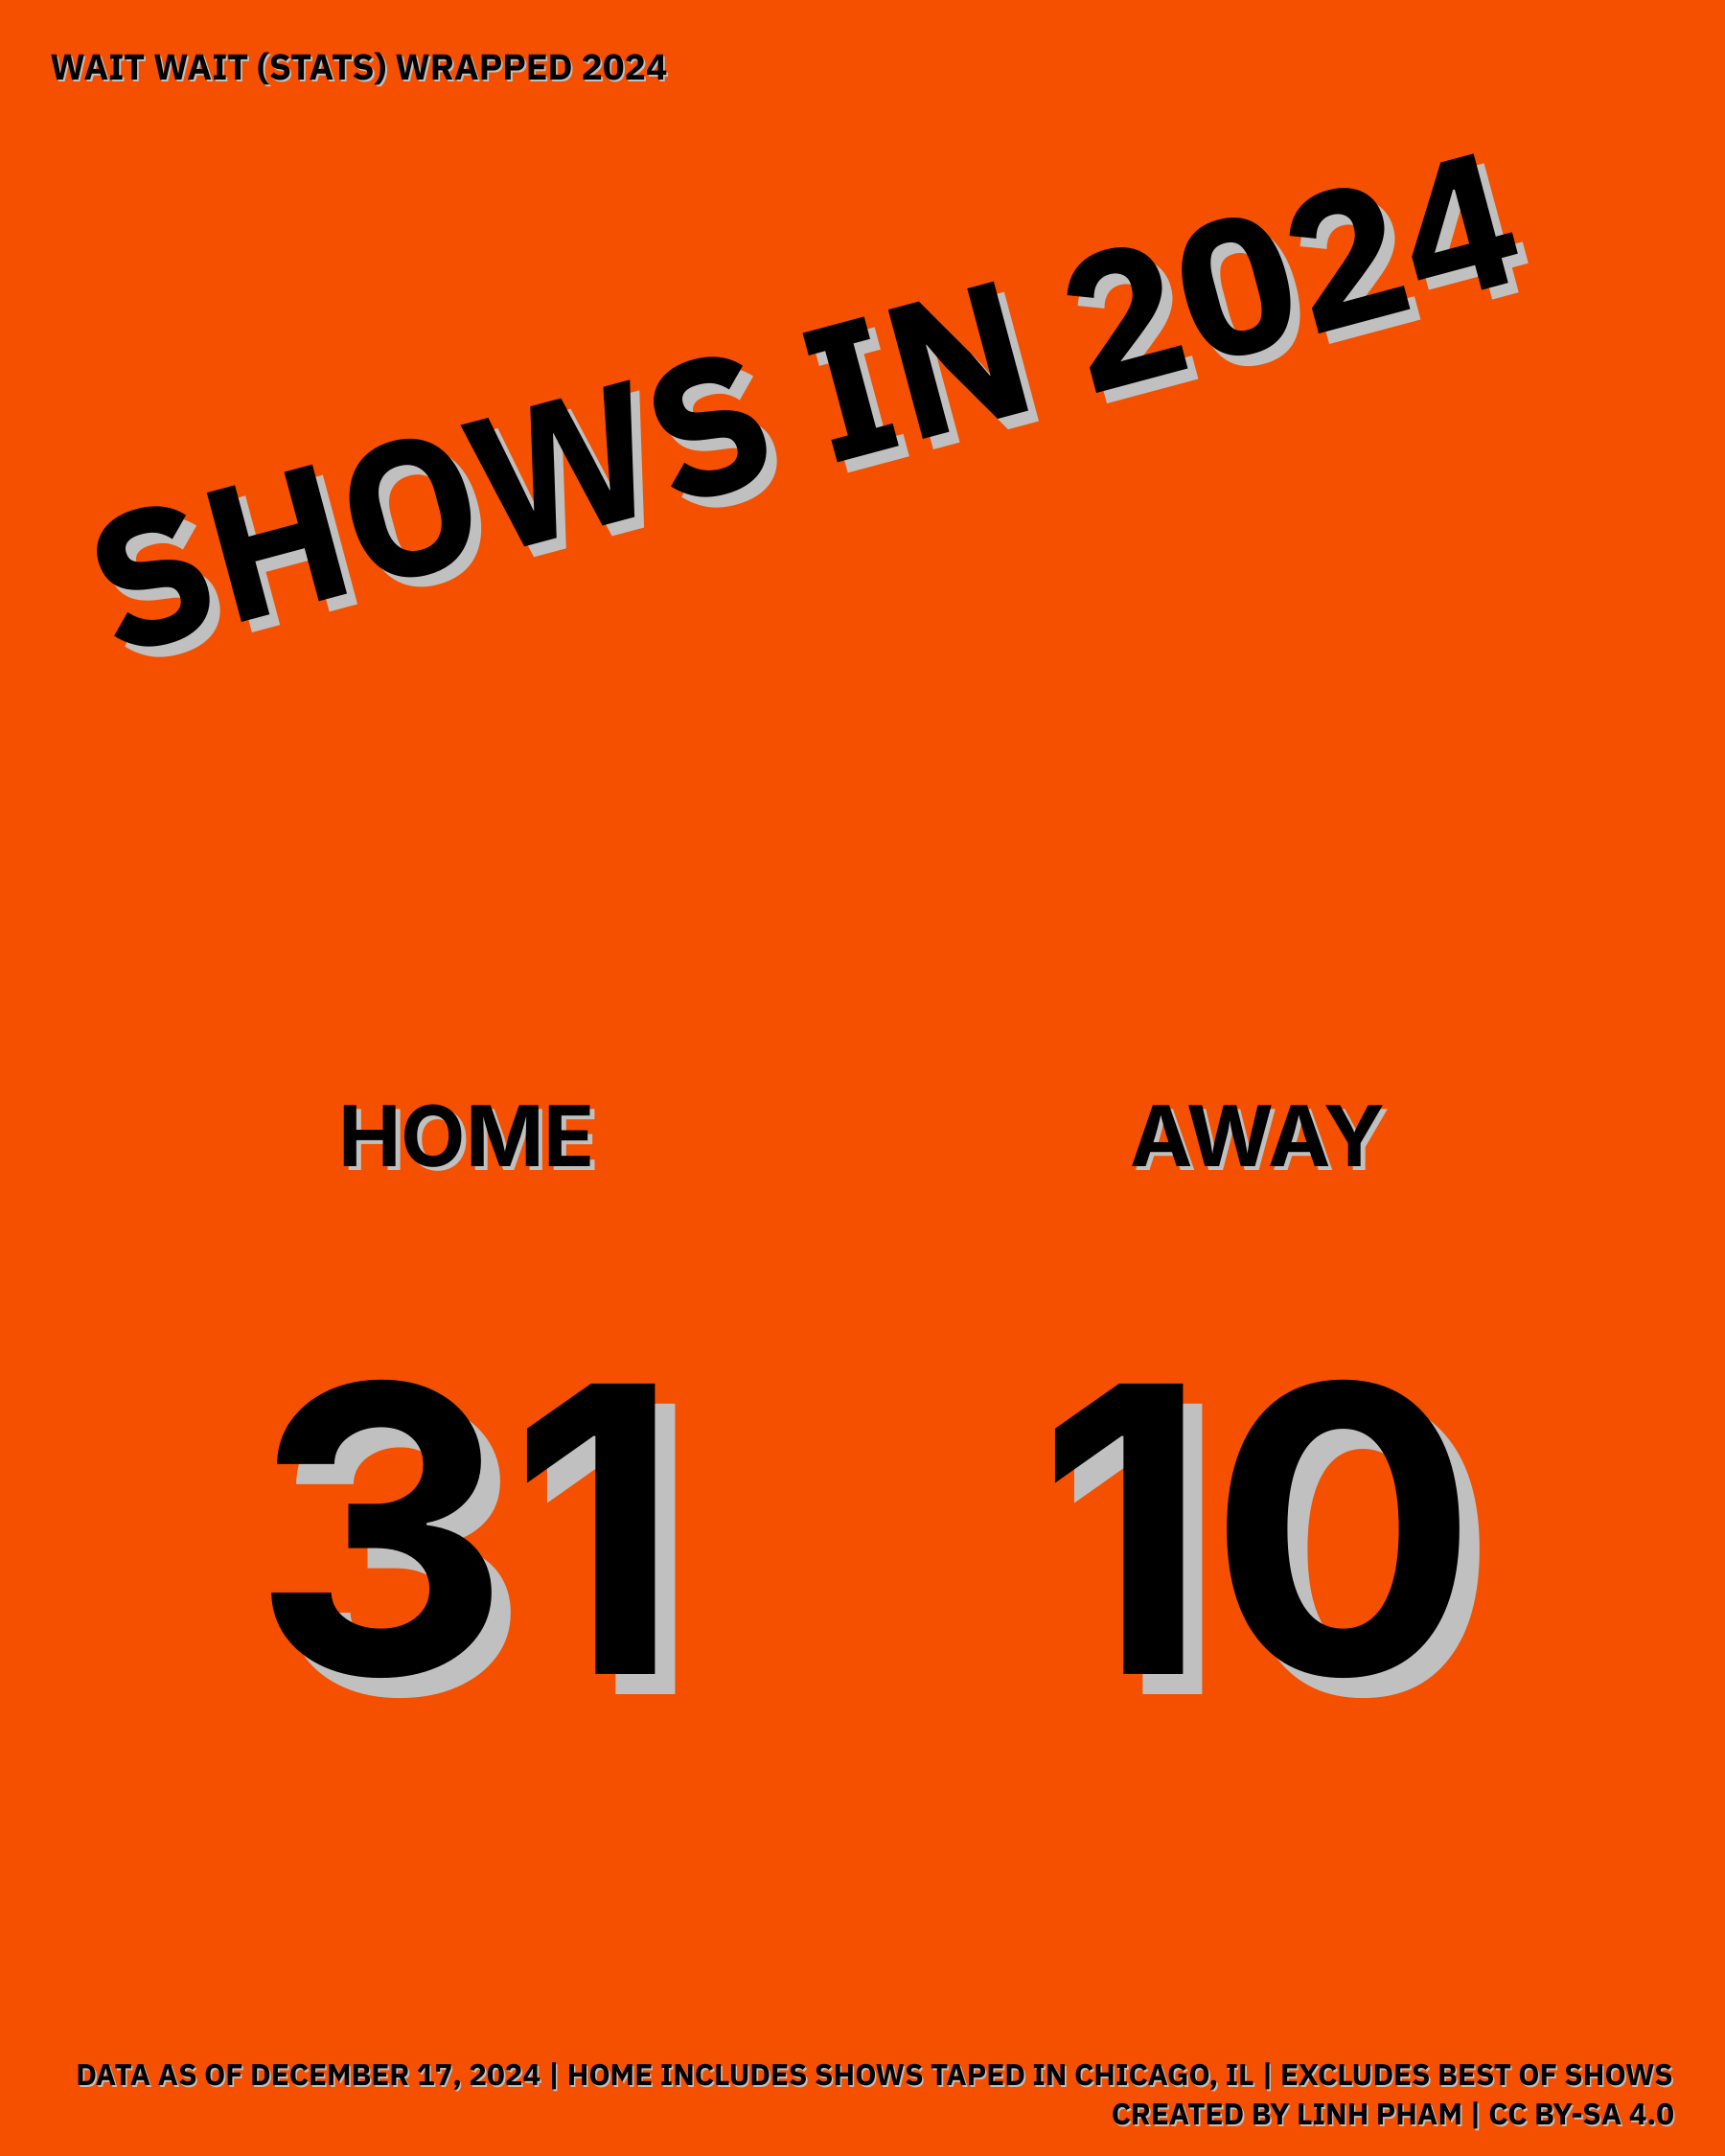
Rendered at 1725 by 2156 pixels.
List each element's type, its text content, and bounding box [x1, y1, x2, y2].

text_box SHOWS IN 2024 [46, 98, 1713, 719]
text_box Data as of December 17, 2024 | Home Includes Shows Taped in Chicago, IL | Excludes Best Of Shows Created by Linh Pham | CC BY-SA 4.0 [35, 2048, 1690, 2141]
text_box AWAY 10 [862, 1078, 1654, 1806]
text_box WAIT WAIT (STATS) WRAPPED 2024 [35, 35, 1690, 98]
text_box HOME 31 [72, 1078, 862, 1806]
